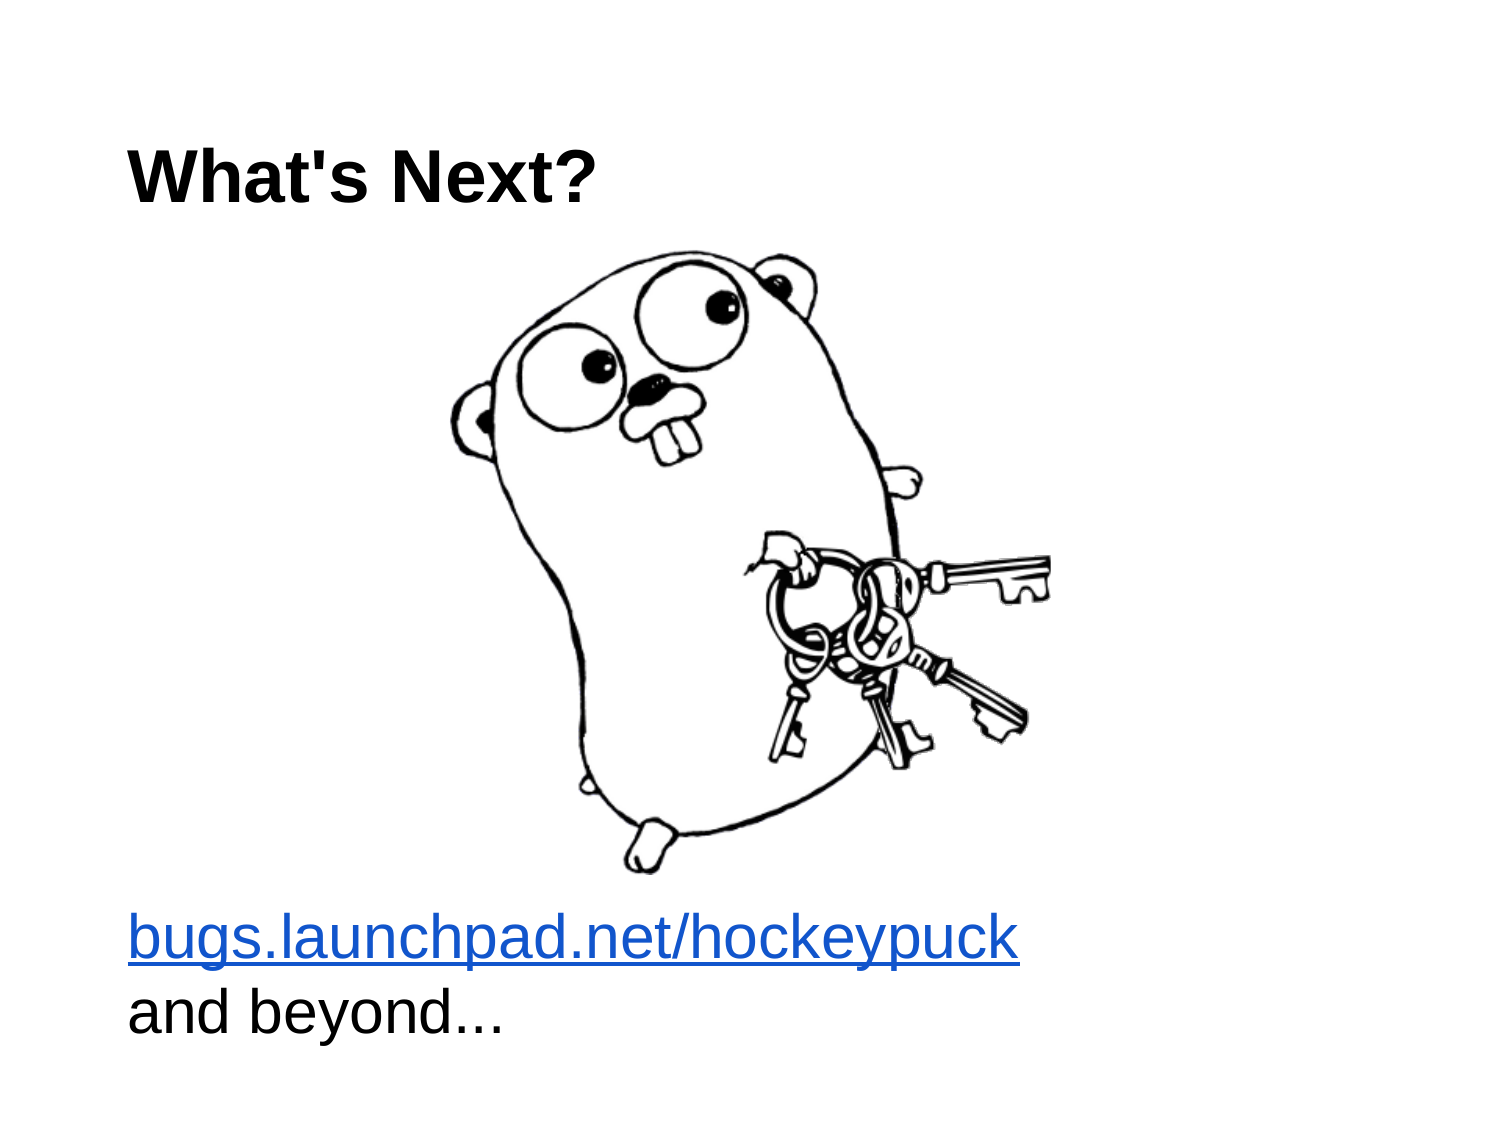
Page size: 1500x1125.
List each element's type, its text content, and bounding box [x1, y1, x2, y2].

text_box [449, 249, 1051, 875]
title What's Next? [75, 45, 1425, 233]
text_box bugs.launchpad.net/hockeypuck and beyond... [112, 881, 1369, 1096]
